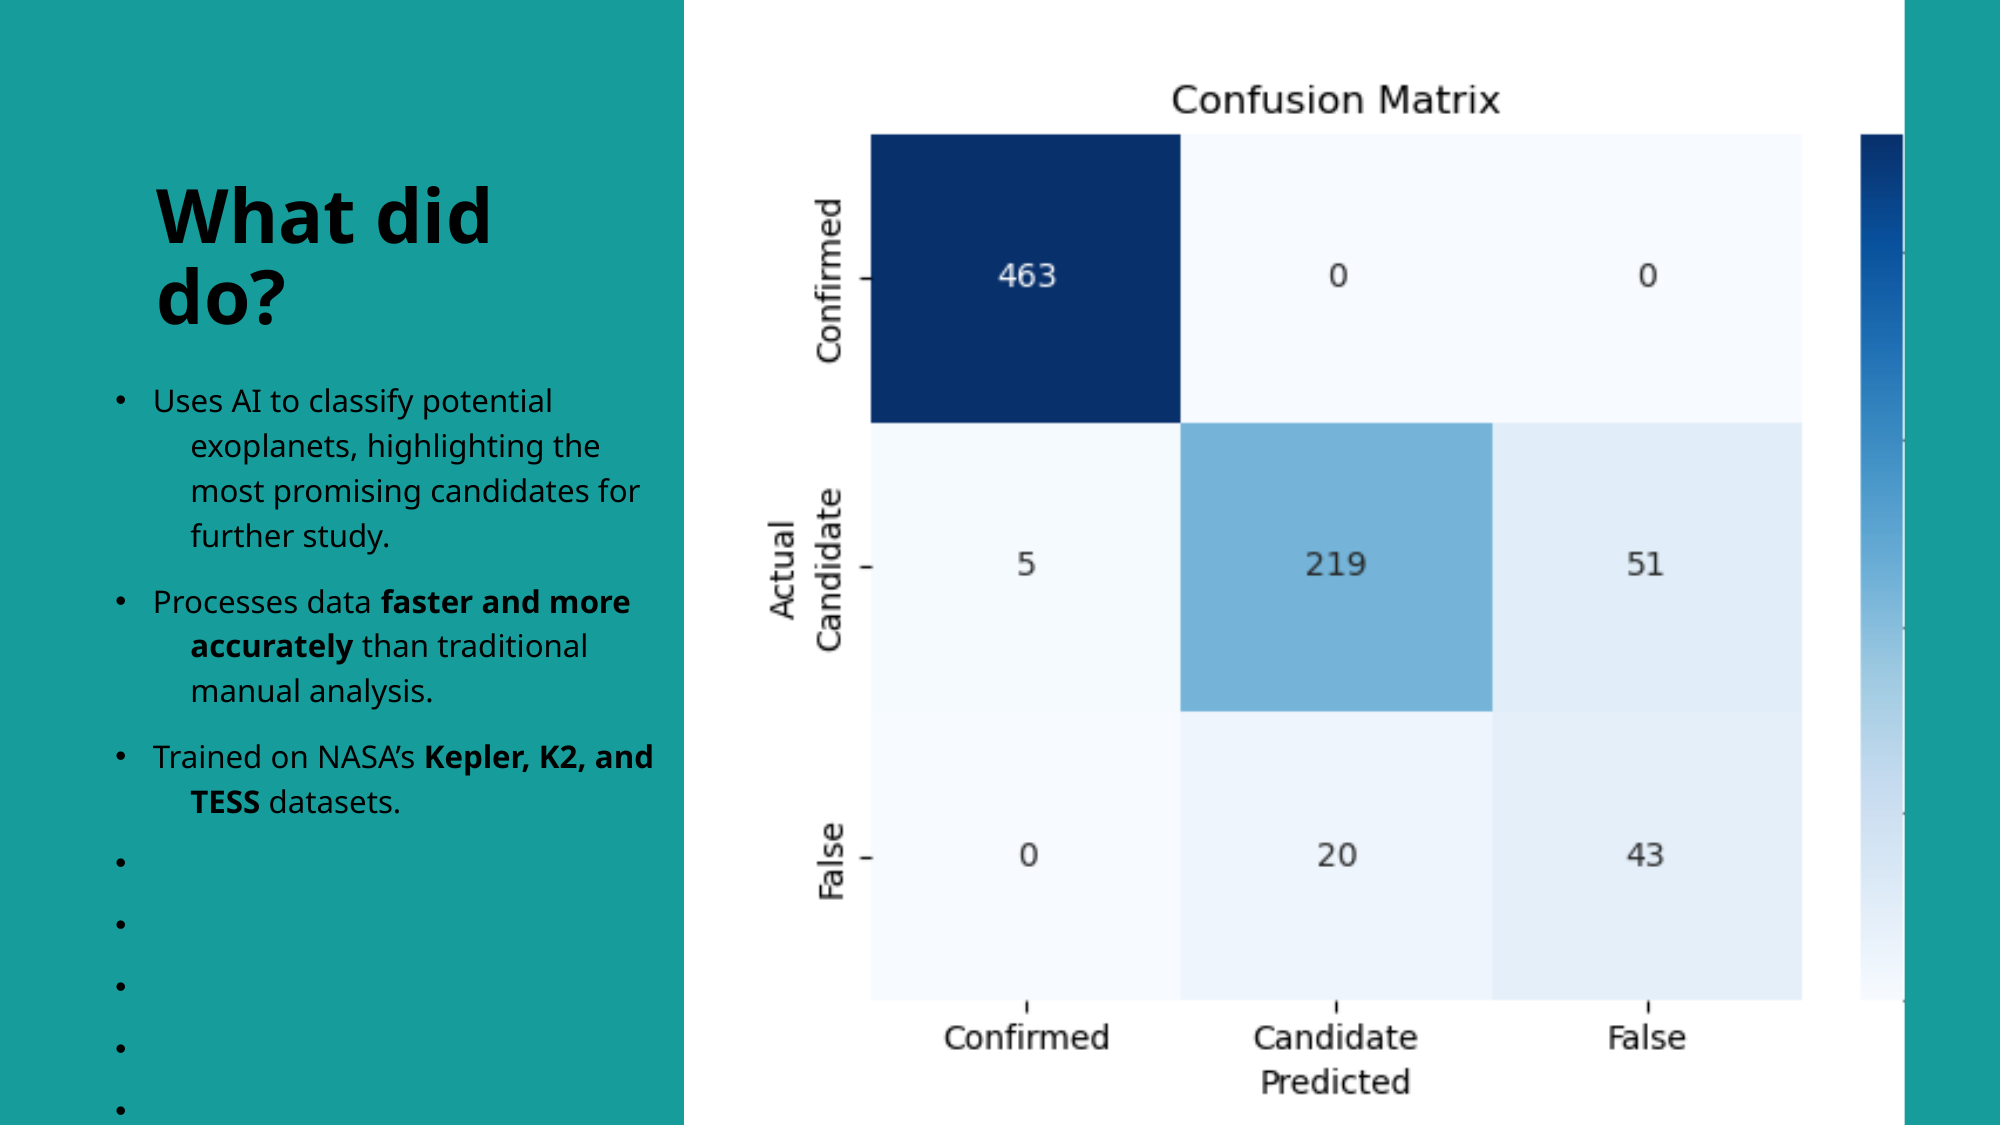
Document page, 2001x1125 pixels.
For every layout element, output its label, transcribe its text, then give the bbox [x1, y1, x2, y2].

list Uses AI to classify potential exoplanets, highlighting the most promising candidates for further study. Processes data faster and more accurately than traditional manual analysis. Trained on NASA’s Kepler, K2, and TESS datasets. [100, 246, 684, 923]
text_box [1905, 0, 2000, 1125]
picture [684, 0, 1905, 1125]
title What did do? [141, 48, 610, 246]
text_box [0, 0, 684, 1125]
